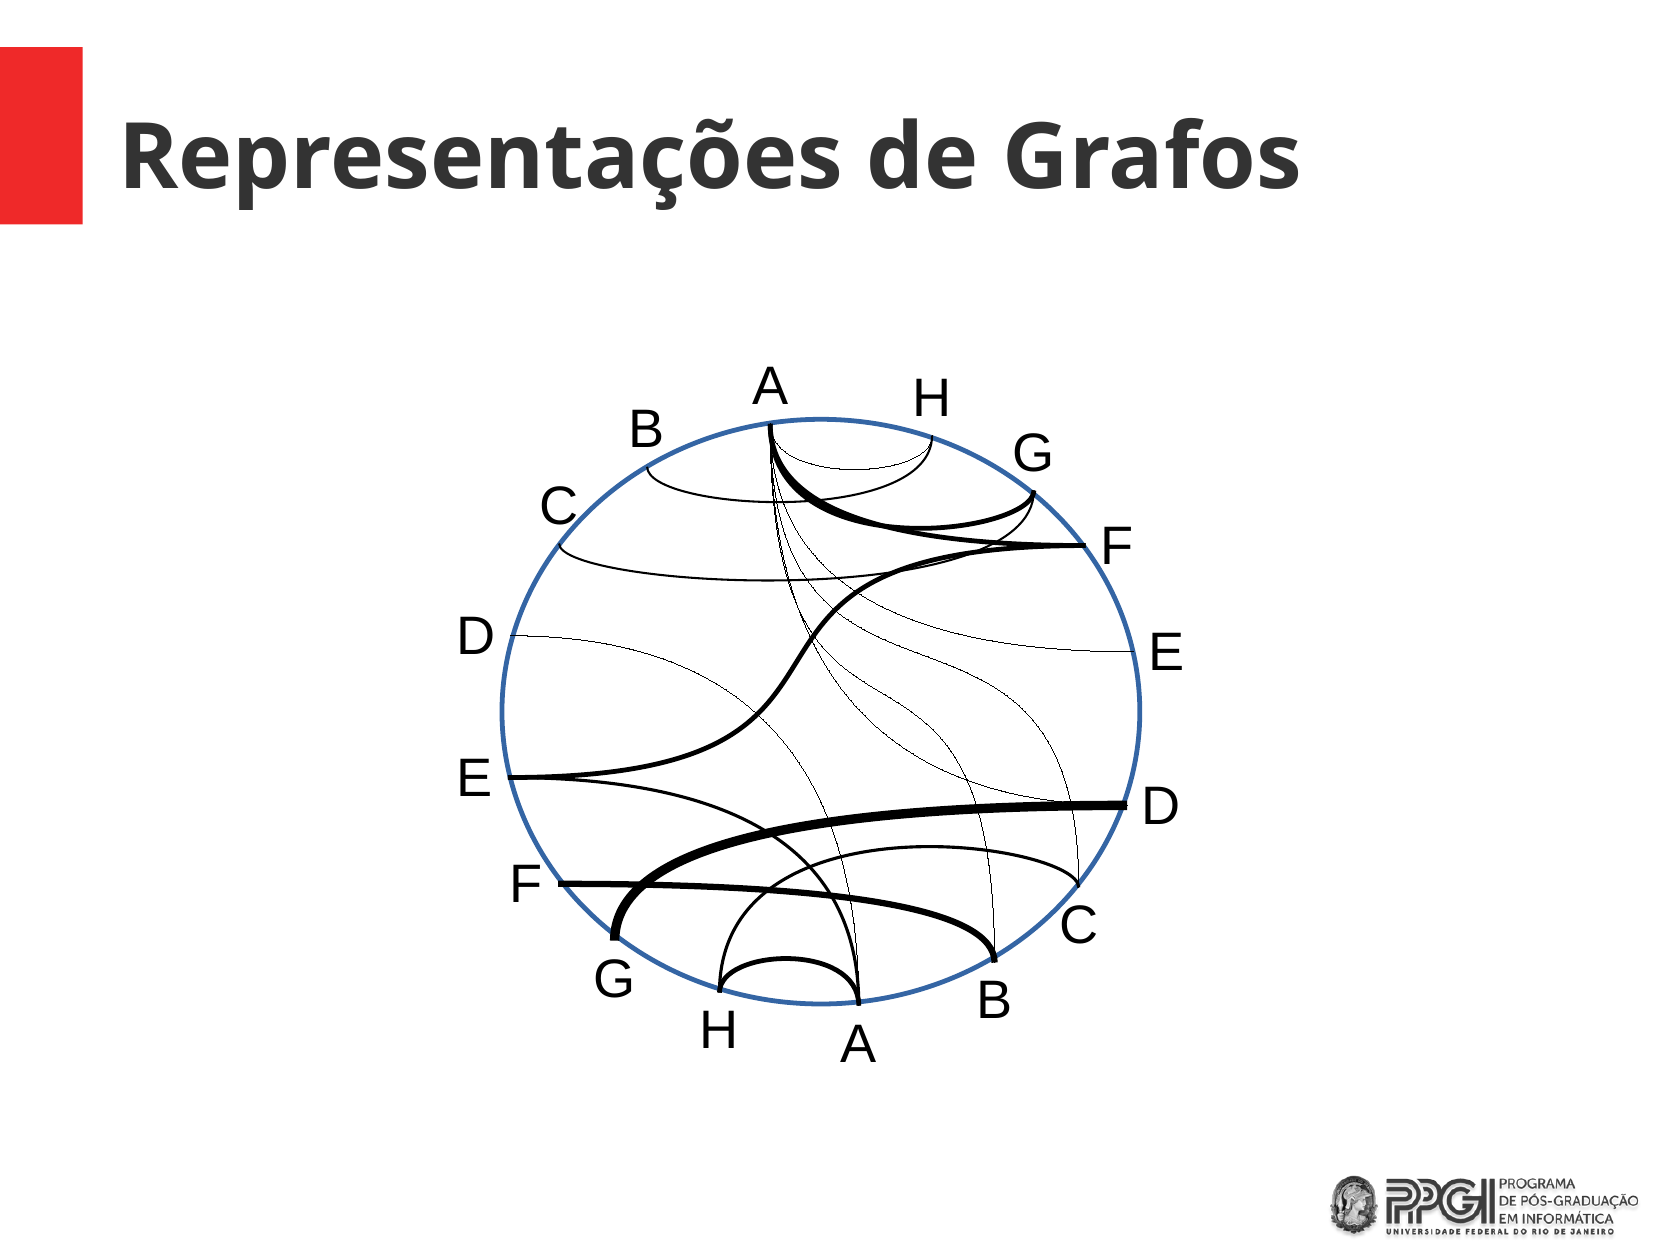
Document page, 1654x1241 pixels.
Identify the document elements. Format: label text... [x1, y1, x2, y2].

text_box F [1085, 507, 1149, 583]
text_box H [897, 360, 967, 436]
text_box C [524, 468, 594, 544]
text_box B [614, 391, 681, 467]
text_box E [441, 739, 508, 815]
text_box E [1133, 614, 1200, 690]
title Representações de Grafos [118, 49, 1571, 257]
text_box D [441, 598, 511, 674]
text_box A [825, 1005, 892, 1081]
text_box C [1044, 887, 1114, 963]
text_box G [998, 415, 1070, 491]
text_box H [685, 992, 754, 1068]
text_box D [1127, 767, 1196, 843]
text_box G [578, 940, 651, 1016]
text_box A [737, 348, 804, 424]
text_box F [495, 846, 559, 922]
text_box B [961, 962, 1028, 1038]
